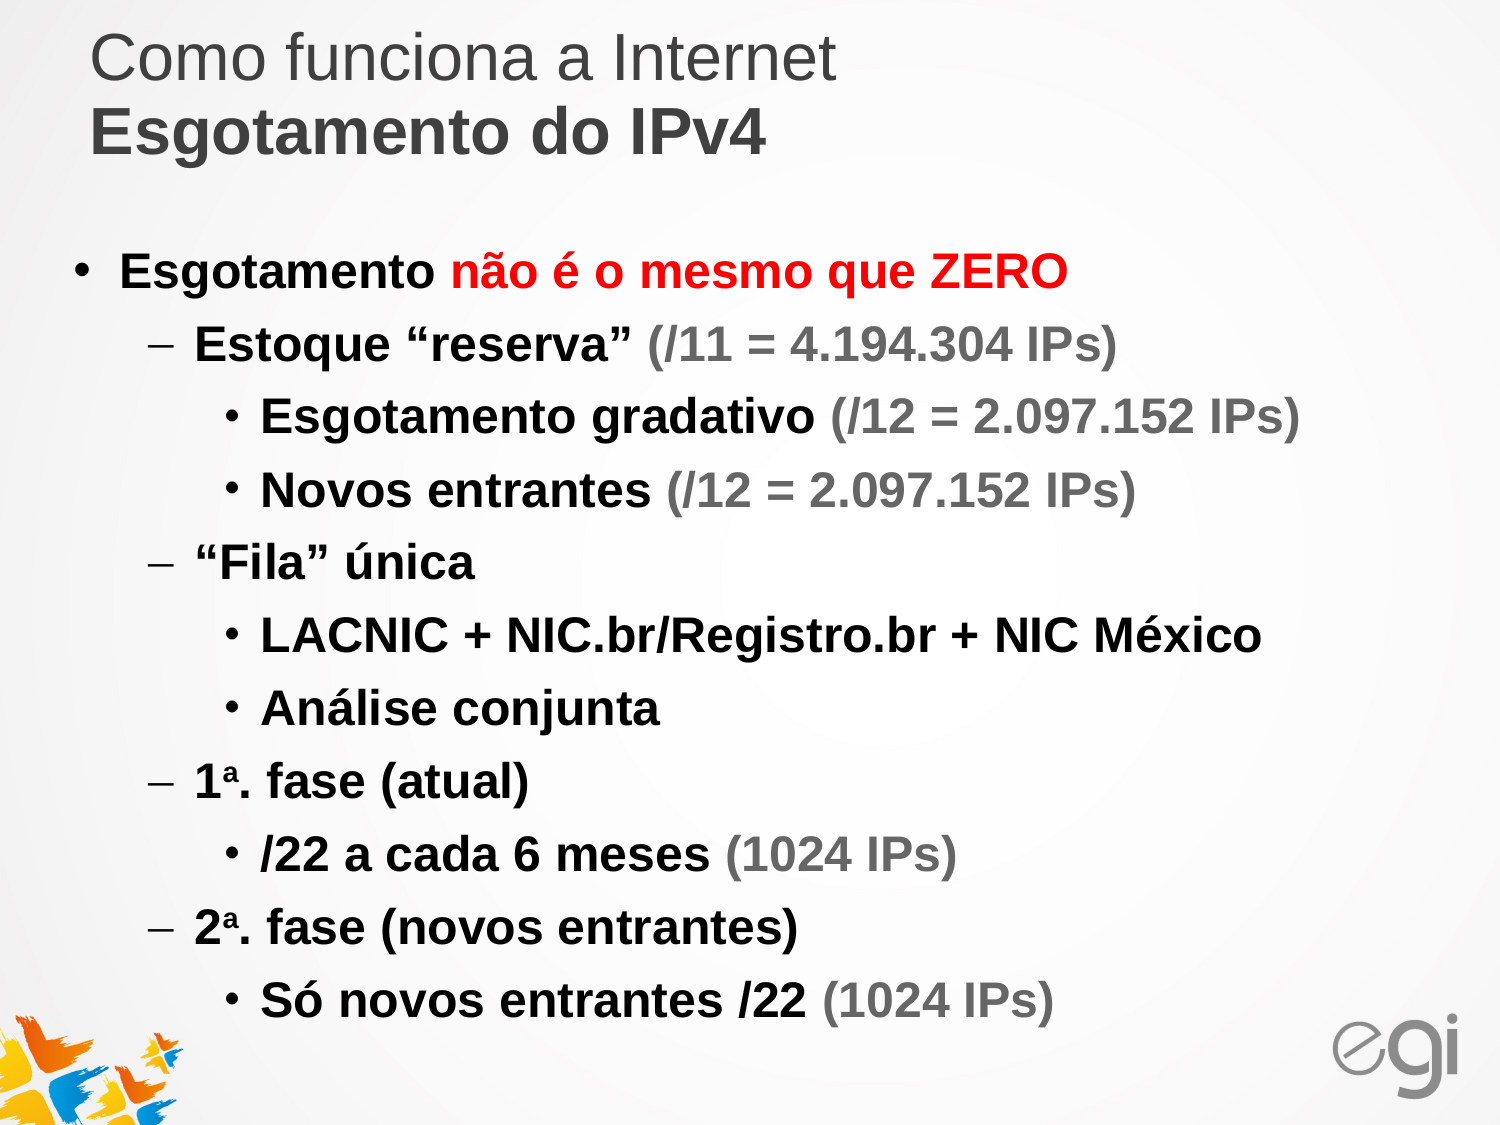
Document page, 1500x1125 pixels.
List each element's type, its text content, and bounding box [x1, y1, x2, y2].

picture [0, 0, 1500, 1125]
text_box Como funciona a Internet Esgotamento do IPv4 [75, 0, 1426, 178]
text_box Esgotamento não é o mesmo que ZERO Estoque “reserva” (/11 = 4.194.304 IPs) Esgotamento gradativo (/12 = 2.097.152 IPs) Novos entrantes (/12 = 2.097.152 IPs) “Fila” única LACNIC + NIC.br/Registro.br + NIC México Análise conjunta 1a. fase (atual) /22 a cada 6 meses (1024 IPs) 2a. fase (novos entrantes) Só novos entrantes /22 (1024 IPs) [58, 236, 1461, 1037]
